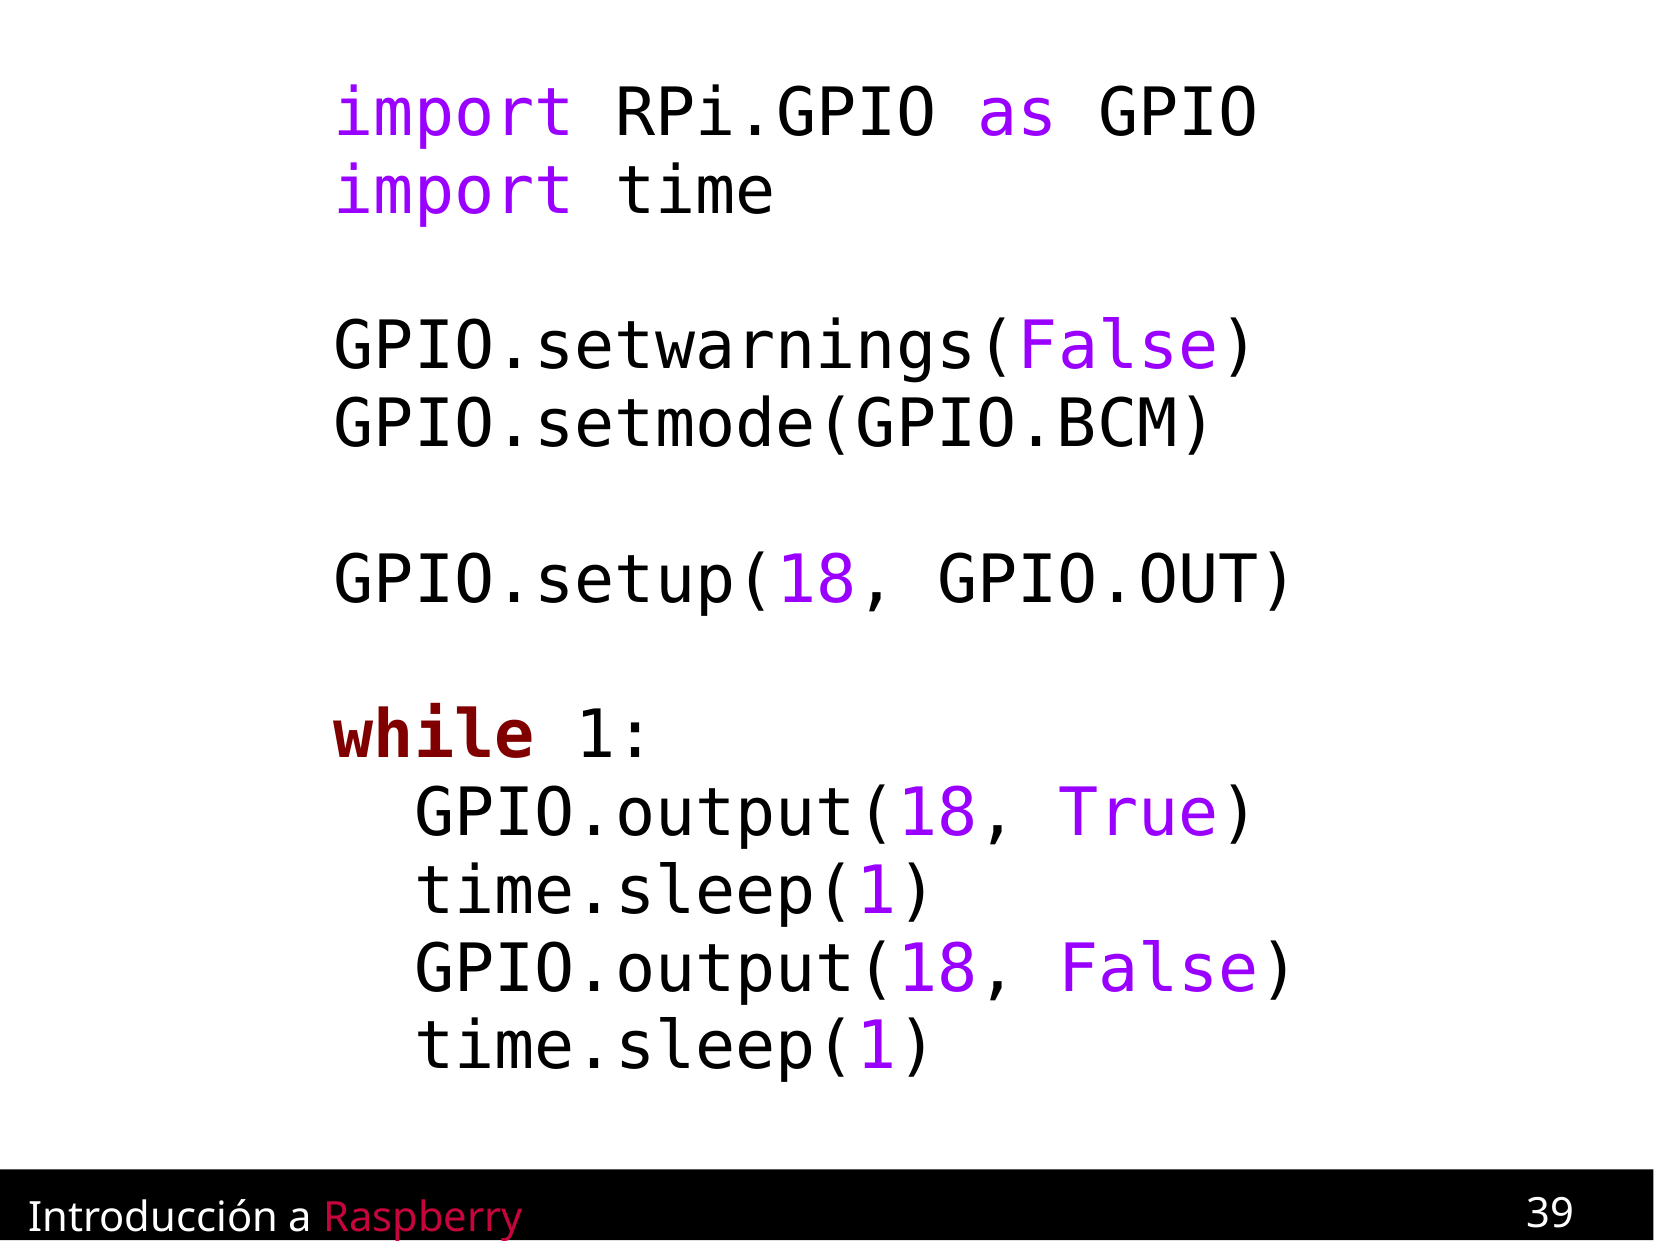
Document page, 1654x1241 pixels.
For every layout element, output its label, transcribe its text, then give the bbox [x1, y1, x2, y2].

text_box Introducción a Raspberry Pi [13, 1179, 556, 1241]
text_box <number> [1521, 1175, 1654, 1241]
text_box import RPi.GPIO as GPIO import time GPIO.setwarnings(False) GPIO.setmode(GPIO.BCM) GPIO.setup(18, GPIO.OUT) while 1: GPIO.output(18, True) time.sleep(1) GPIO.output(18, False) time.sleep(1) [318, 66, 1335, 1175]
text_box [0, 0, 1654, 1241]
